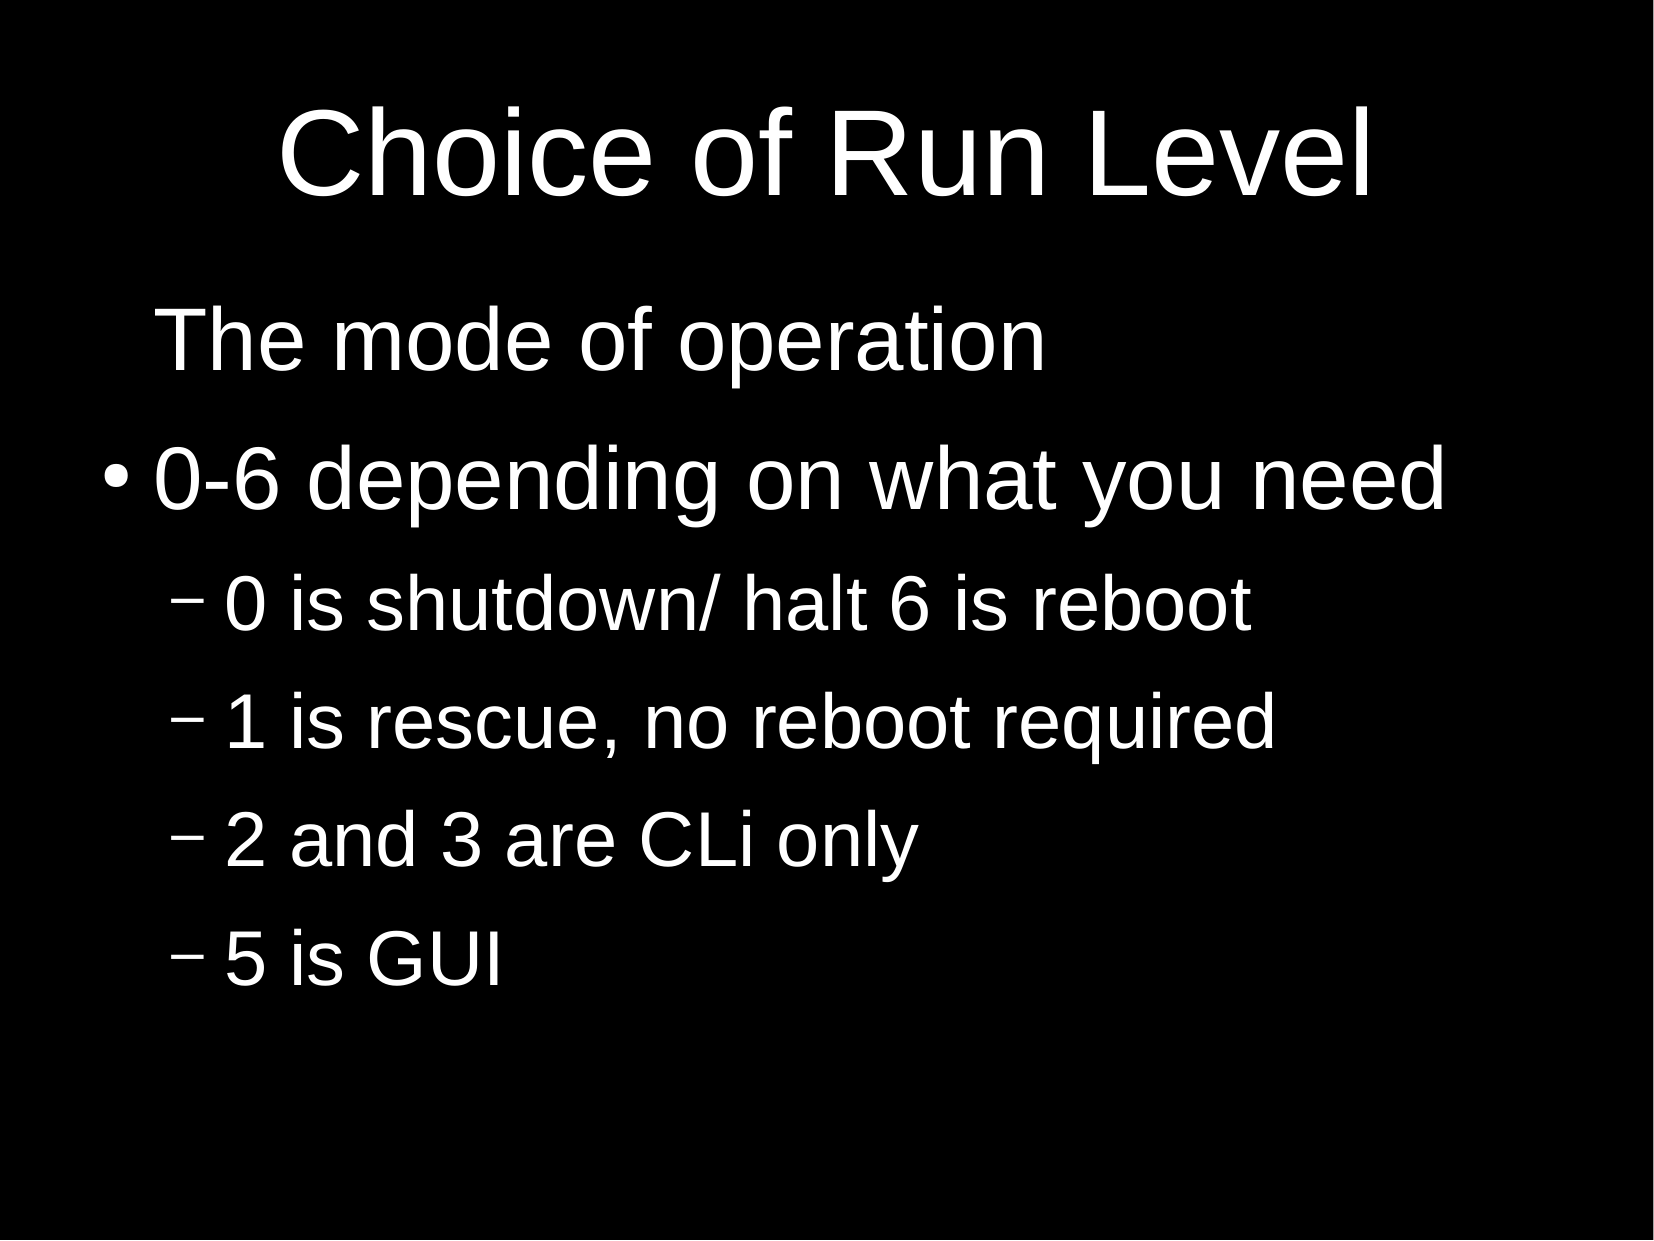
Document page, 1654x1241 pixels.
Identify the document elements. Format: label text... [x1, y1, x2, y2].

title Choice of Run Level [82, 49, 1571, 257]
list The mode of operation 0-6 depending on what you need 0 is shutdown/ halt 6 is reboot 1 is rescue, no reboot required 2 and 3 are CLi only 5 is GUI [82, 290, 1571, 1010]
